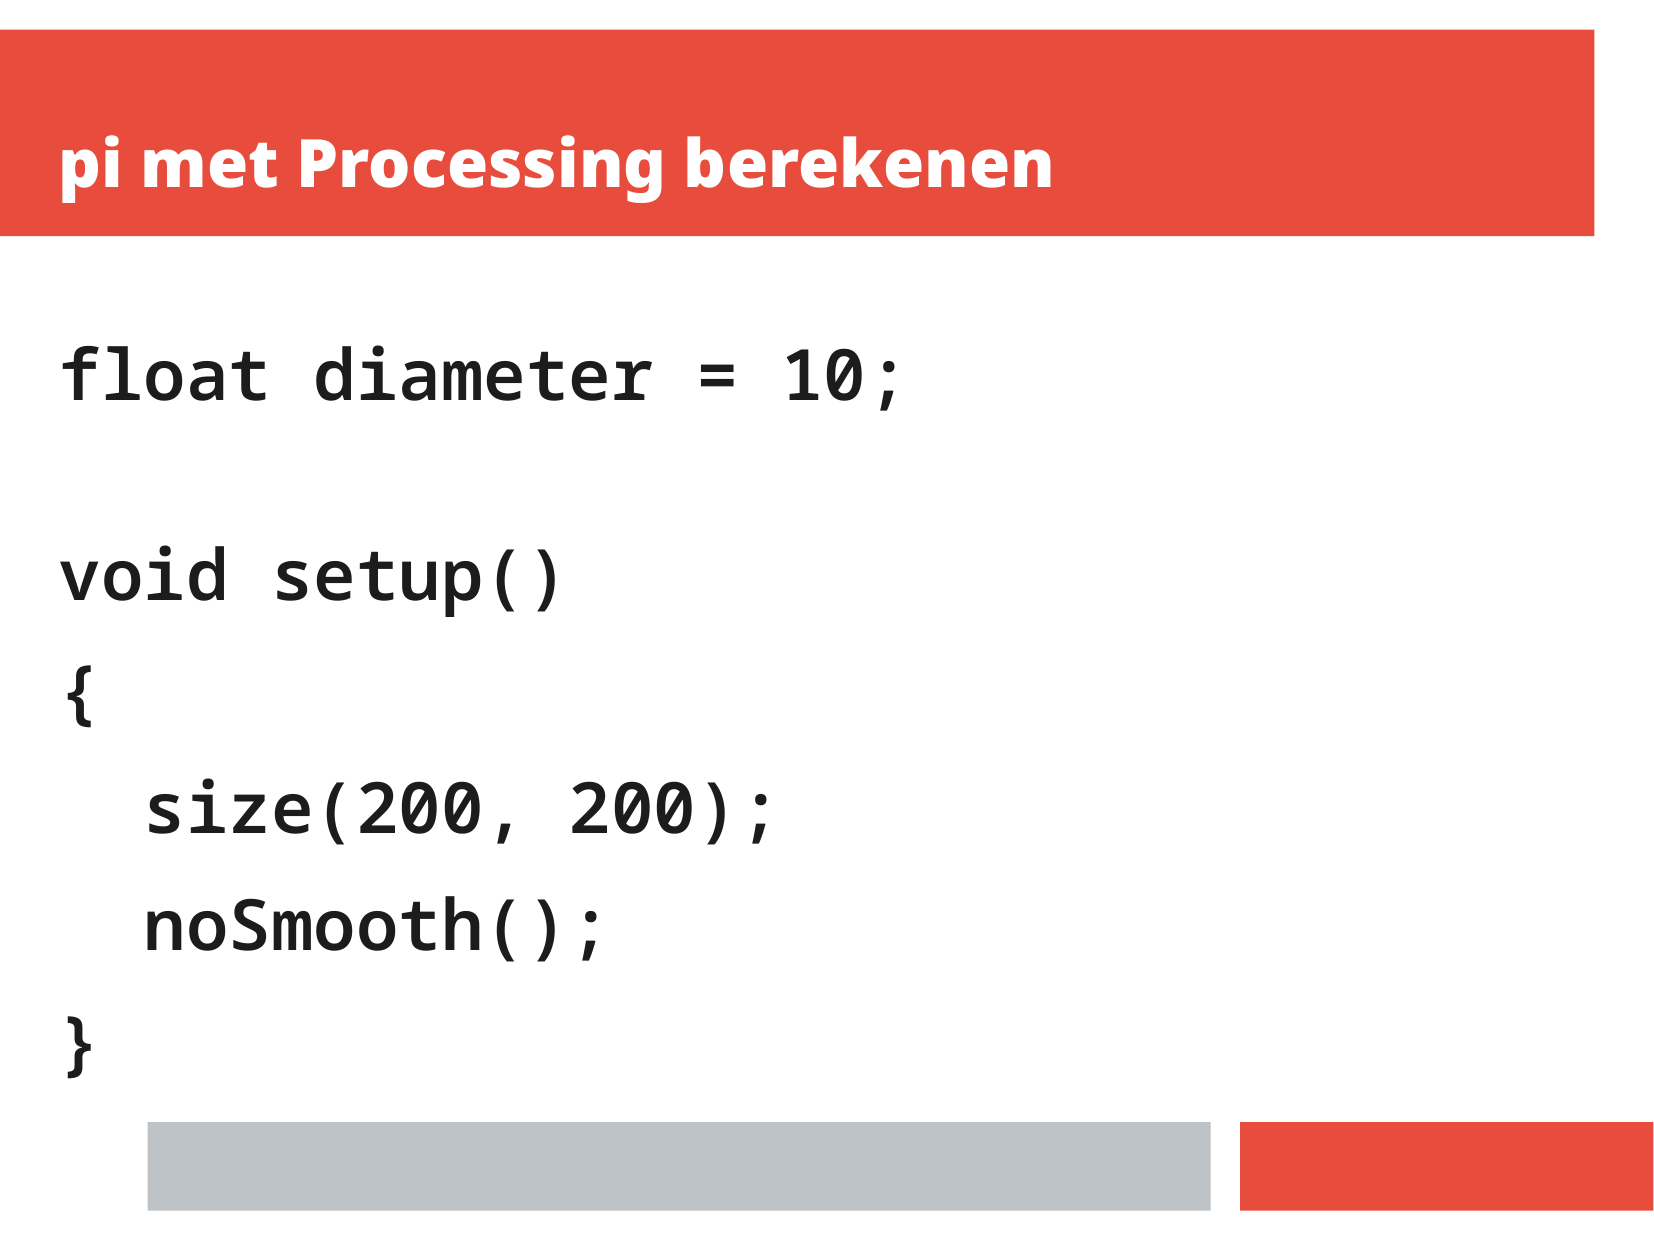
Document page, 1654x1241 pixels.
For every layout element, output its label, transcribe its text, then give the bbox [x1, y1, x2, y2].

list float diameter = 10; void setup() { size(200, 200); noSmooth(); } [59, 324, 1565, 1093]
title pi met Processing berekenen [59, 59, 1595, 207]
